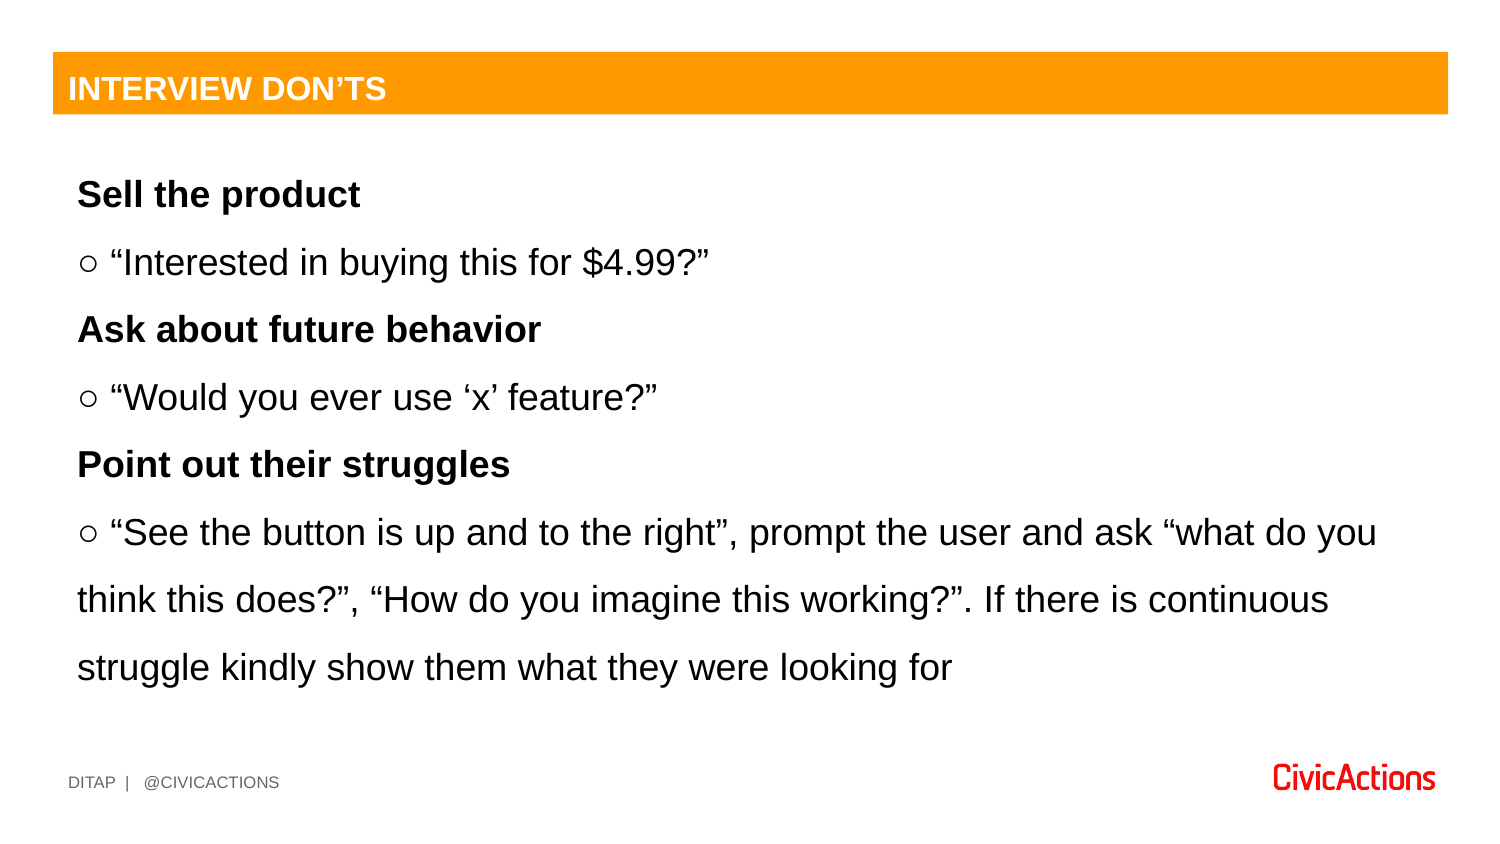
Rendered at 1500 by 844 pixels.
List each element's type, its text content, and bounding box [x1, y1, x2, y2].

title INTERVIEW DON’TS [53, 51, 1449, 115]
picture [1271, 758, 1438, 795]
text_box Sell the product ○ “Interested in buying this for $4.99?” Ask about future behavior ○ “Would you ever use ‘x’ feature?” Point out their struggles ○ “See the button is up and to the right”, prompt the user and ask “what do you think this does?”, “How do you imagine this working?”. If there is continuous struggle kindly show them what they were looking for [62, 132, 1449, 730]
